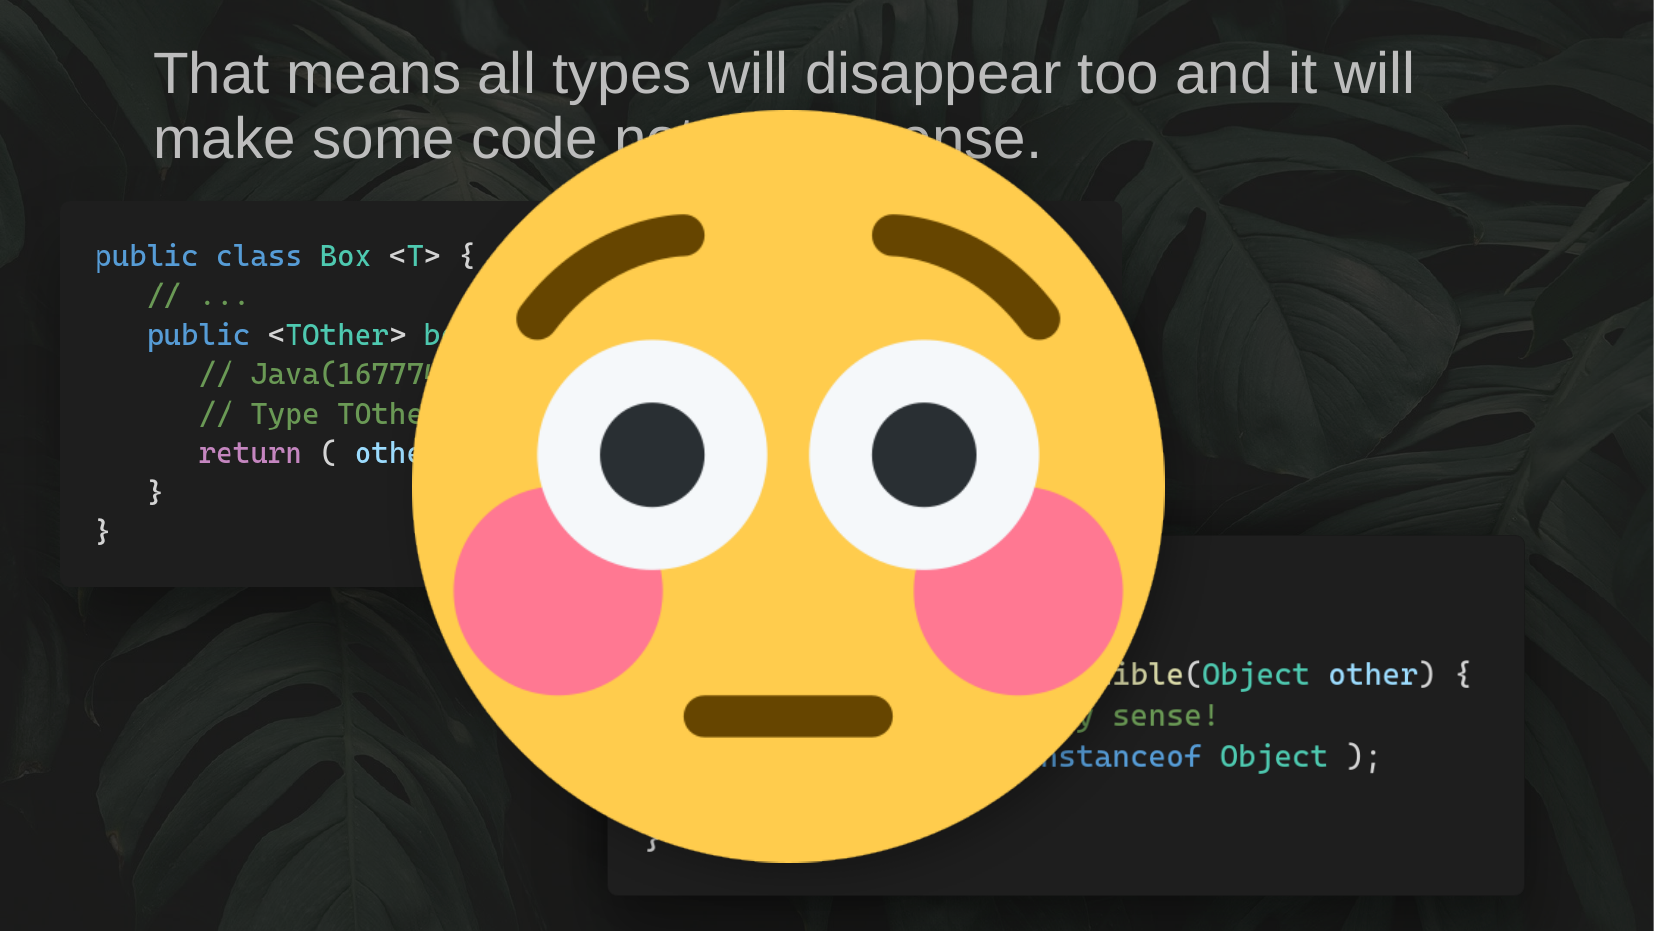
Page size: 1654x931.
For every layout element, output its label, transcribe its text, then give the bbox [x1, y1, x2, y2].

list That means all types will disappear too and it will make some code not make sense. [82, 40, 1571, 226]
picture [0, 0, 1654, 931]
